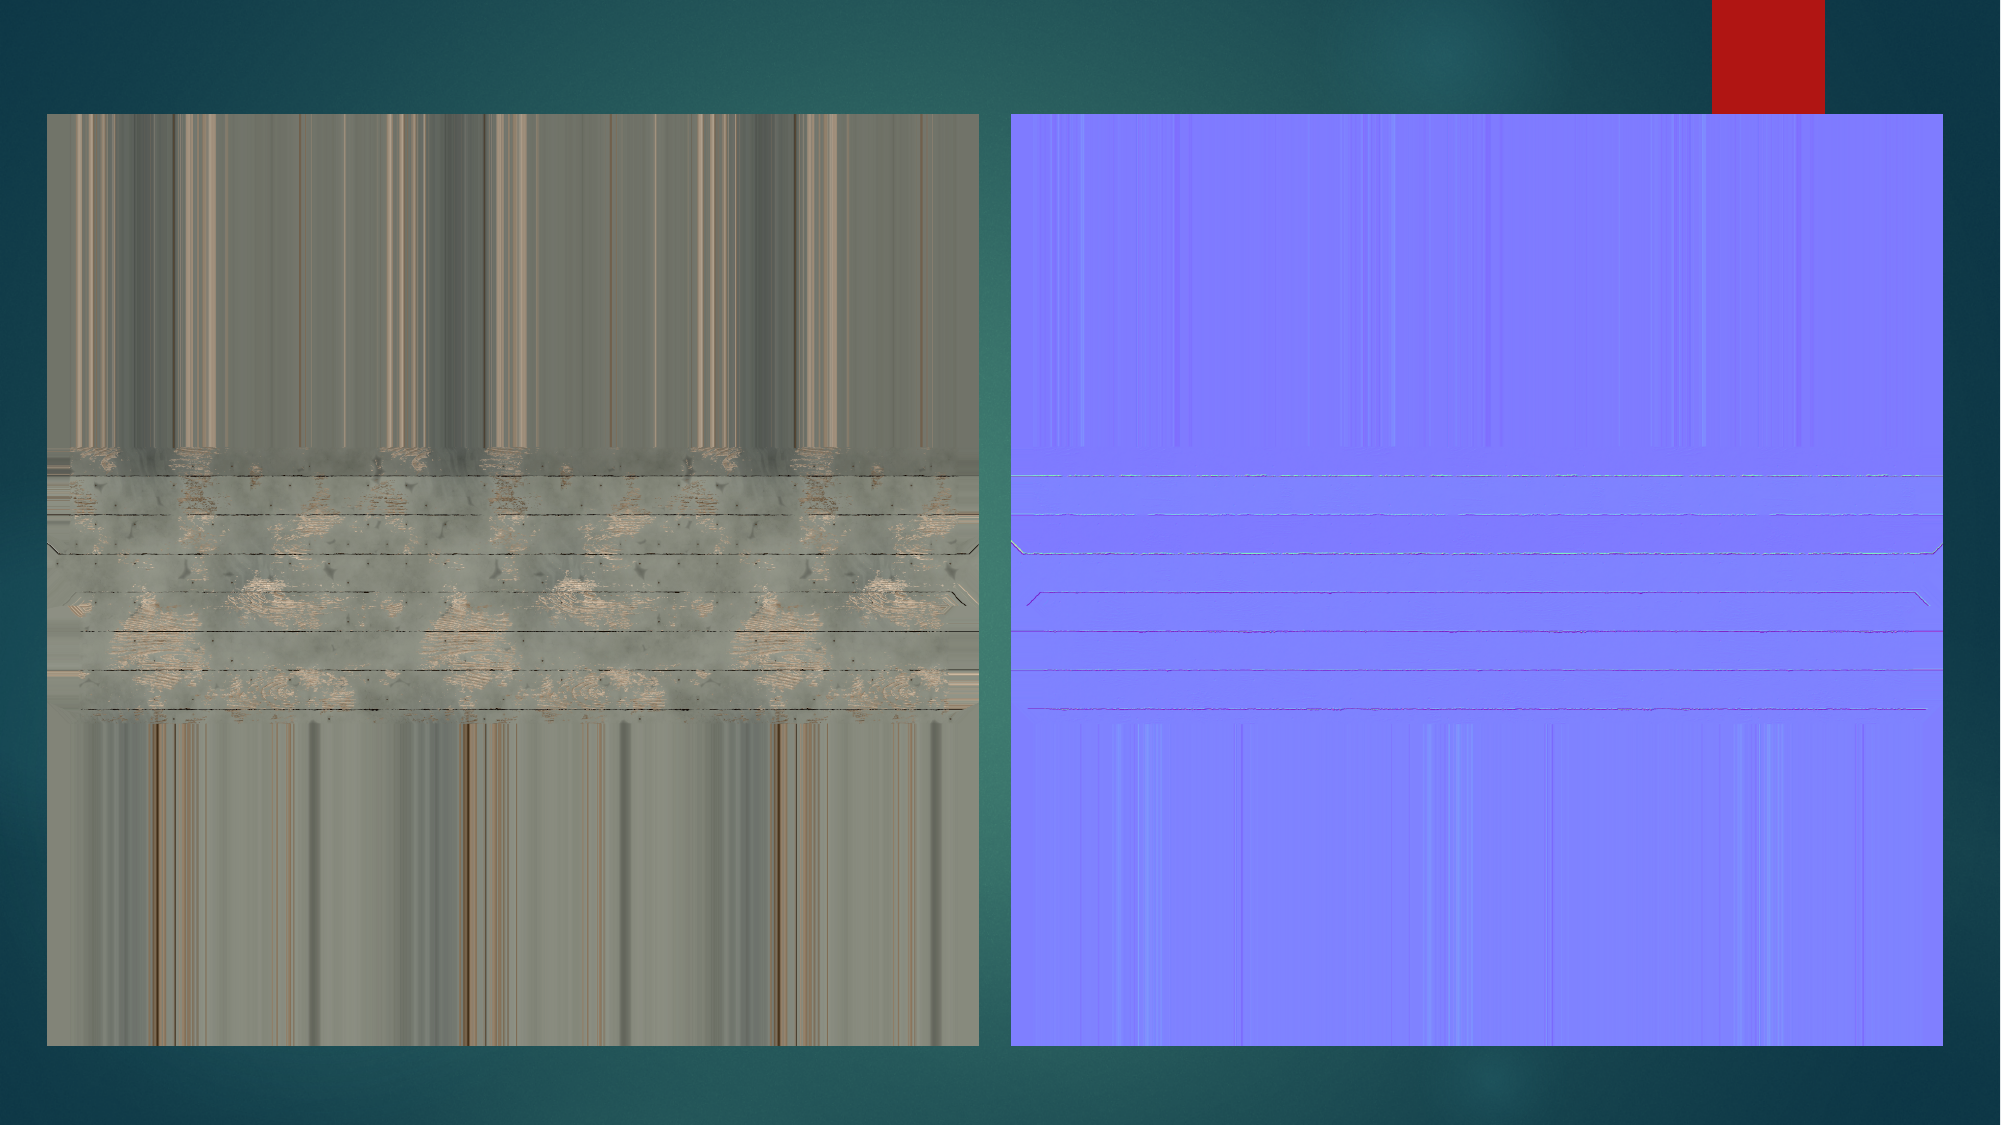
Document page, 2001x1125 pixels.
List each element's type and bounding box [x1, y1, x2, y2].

picture [1011, 114, 1943, 1046]
picture [47, 114, 979, 1046]
